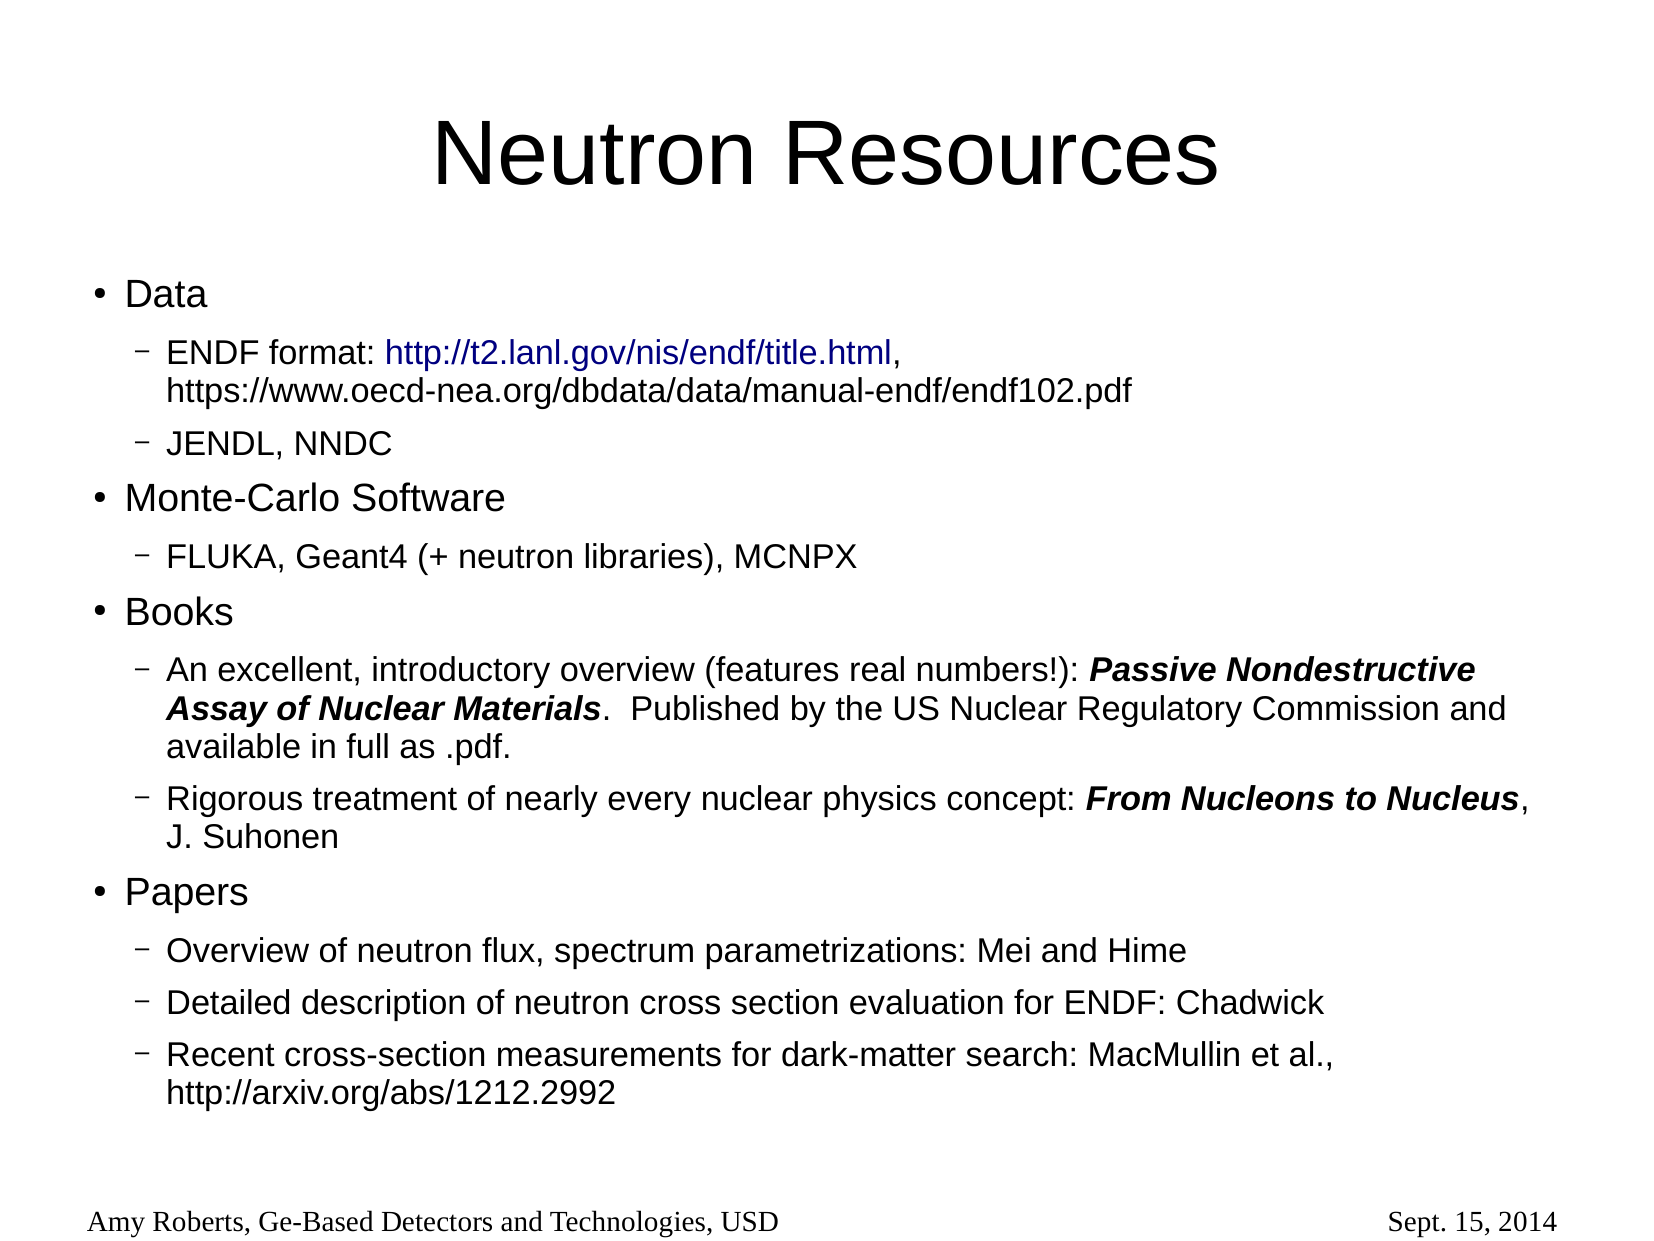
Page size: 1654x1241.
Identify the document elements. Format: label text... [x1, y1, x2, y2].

title Neutron Resources [82, 49, 1571, 257]
list Data ENDF format: http://t2.lanl.gov/nis/endf/title.html, https://www.oecd-nea.org/dbdata/data/manual-endf/endf102.pdf JENDL, NNDC Monte-Carlo Software FLUKA, Geant4 (+ neutron libraries), MCNPX Books An excellent, introductory overview (features real numbers!): Passive Nondestructive Assay of Nuclear Materials. Published by the US Nuclear Regulatory Commission and available in full as .pdf. Rigorous treatment of nearly every nuclear physics concept: From Nucleons to Nucleus, J. Suhonen Papers Overview of neutron flux, spectrum parametrizations: Mei and Hime Detailed description of neutron cross section evaluation for ENDF: Chadwick Recent cross-section measurements for dark-matter search: MacMullin et al., http://arxiv.org/abs/1212.2992 [82, 272, 1538, 1123]
